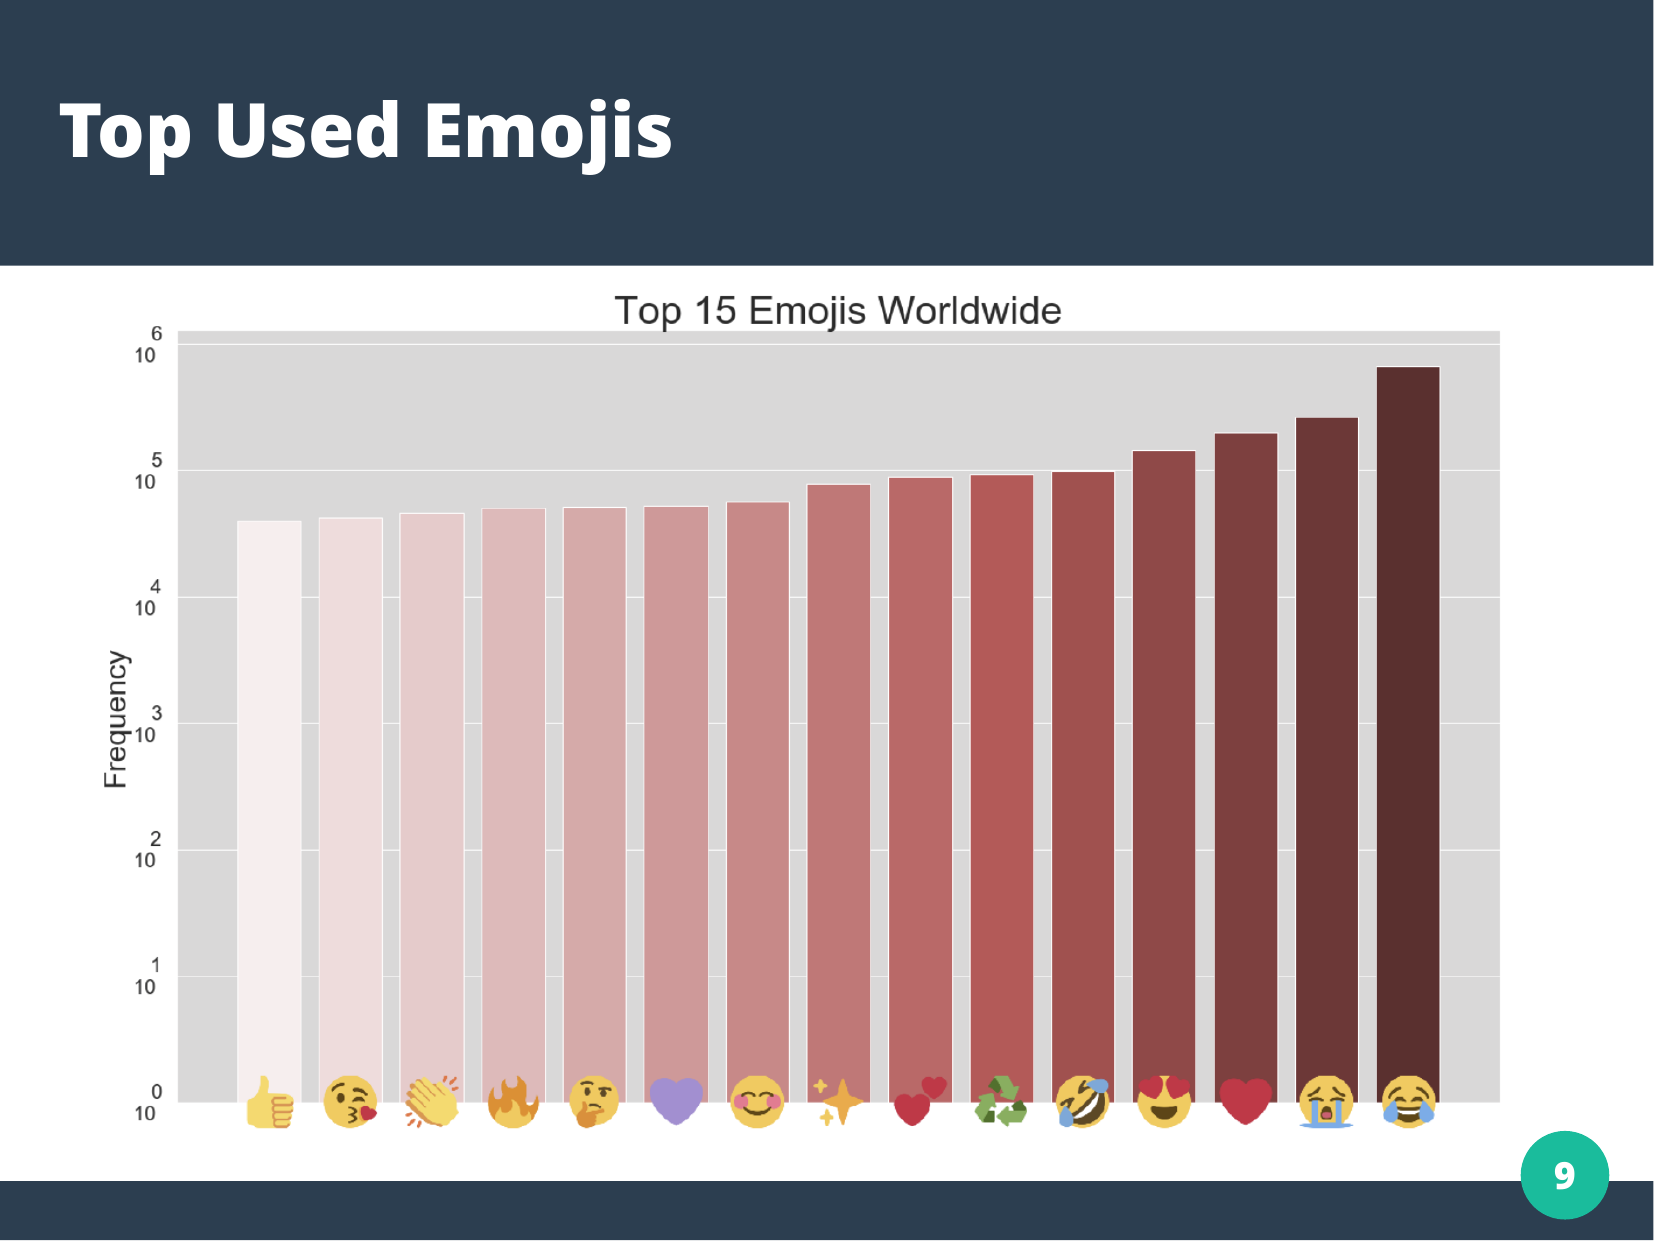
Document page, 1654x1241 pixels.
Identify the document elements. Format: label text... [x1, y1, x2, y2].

title Top Used Emojis [59, 49, 1595, 207]
picture [86, 287, 1526, 1152]
